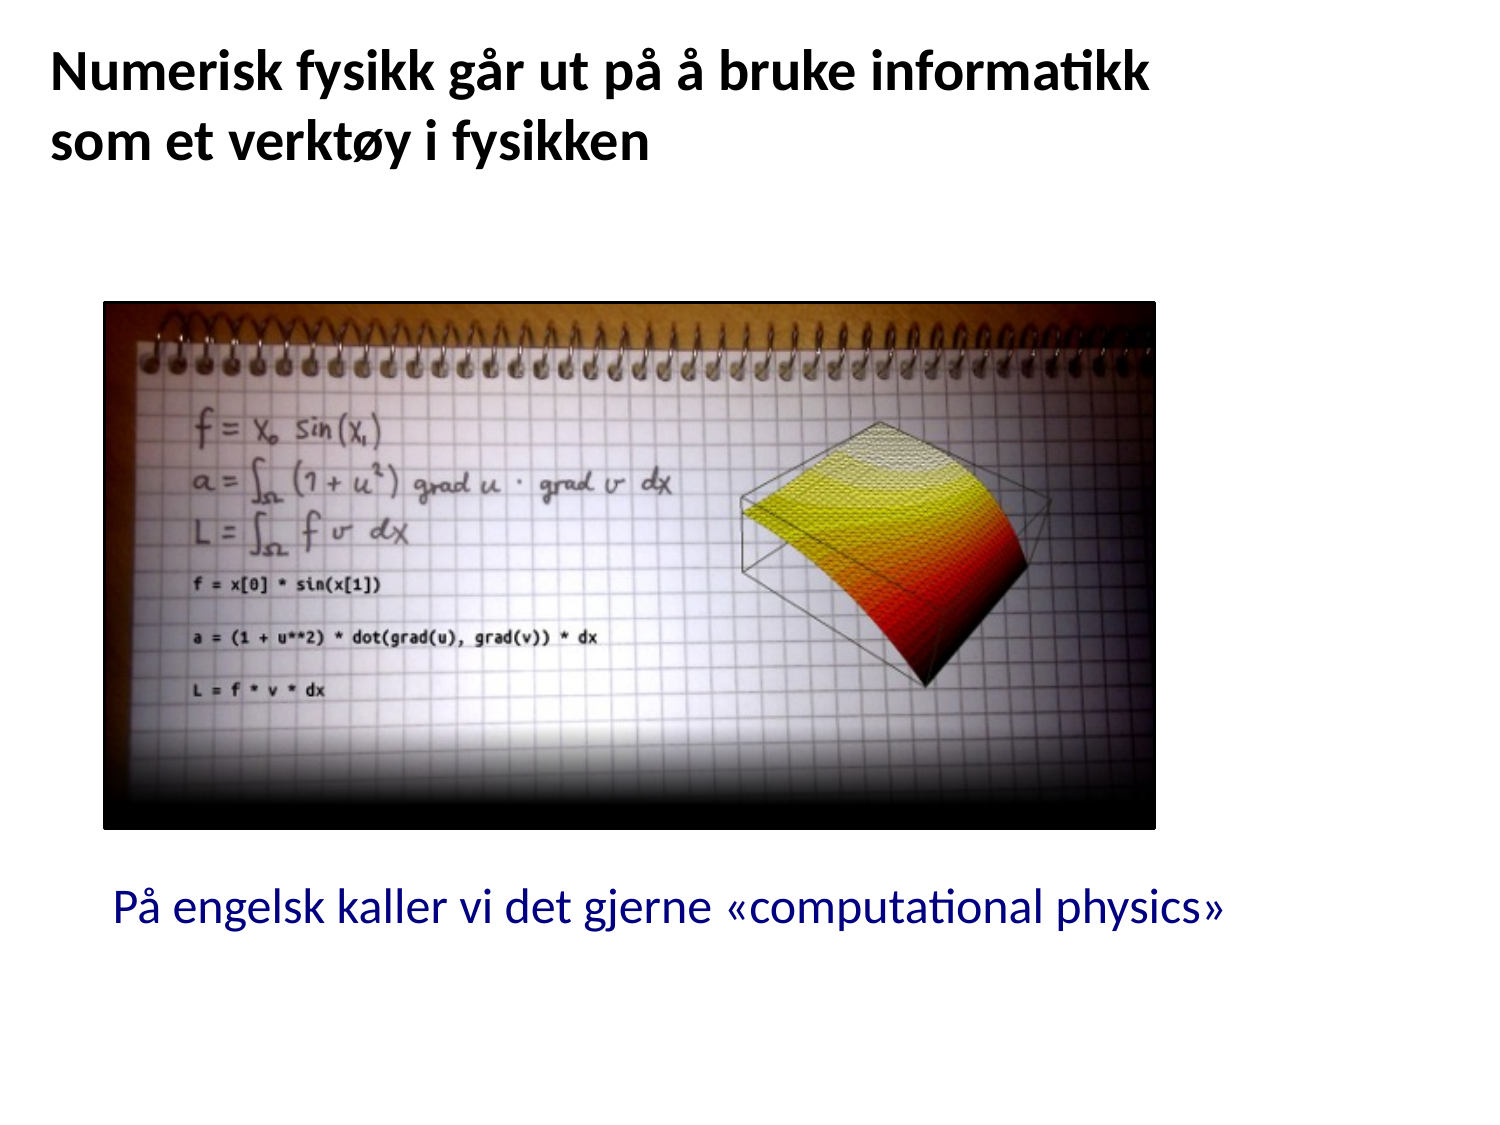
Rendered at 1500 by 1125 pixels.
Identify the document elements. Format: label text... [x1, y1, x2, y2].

text_box Numerisk fysikk går ut på å bruke informatikk som et verktøy i fysikken [36, 24, 1288, 180]
picture [106, 303, 1154, 828]
text_box På engelsk kaller vi det gjerne «computational physics» [97, 866, 1299, 1116]
